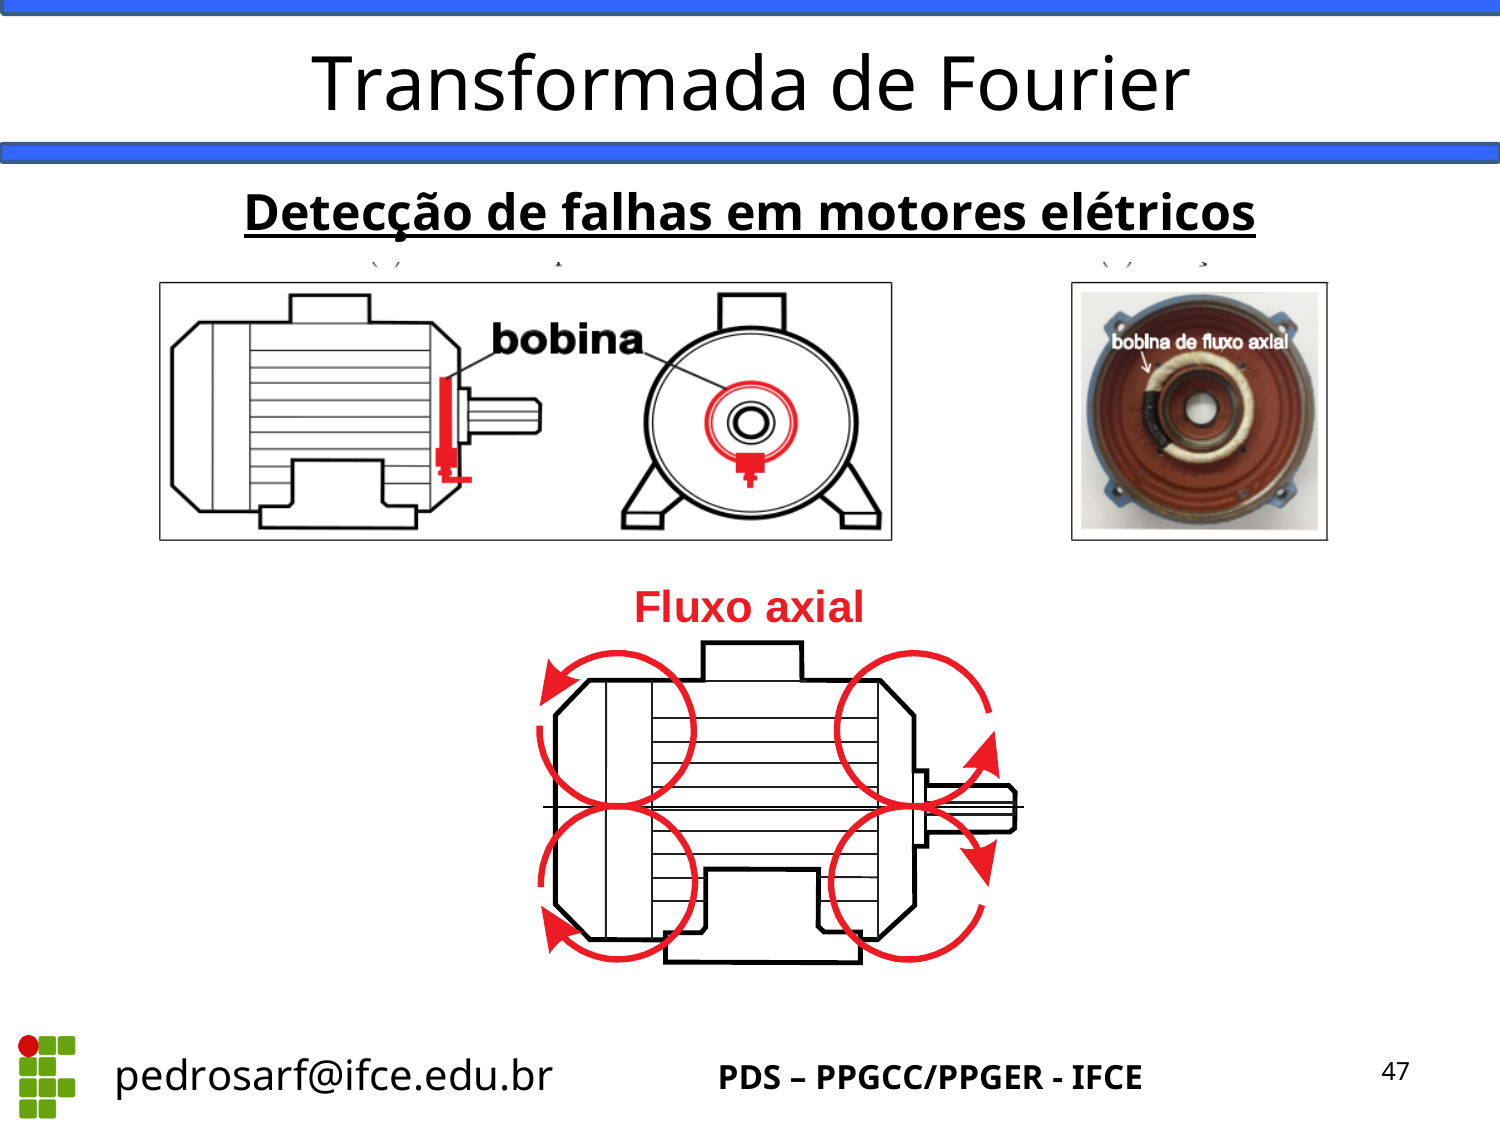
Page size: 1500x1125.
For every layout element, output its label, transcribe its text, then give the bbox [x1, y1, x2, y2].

picture [138, 262, 1359, 556]
text_box Transformada de Fourier [76, 26, 1427, 134]
picture [17, 1034, 77, 1120]
text_box <número> [1074, 1042, 1426, 1103]
text_box Detecção de falhas em motores elétricos [0, 172, 1500, 1024]
picture [533, 586, 1028, 969]
